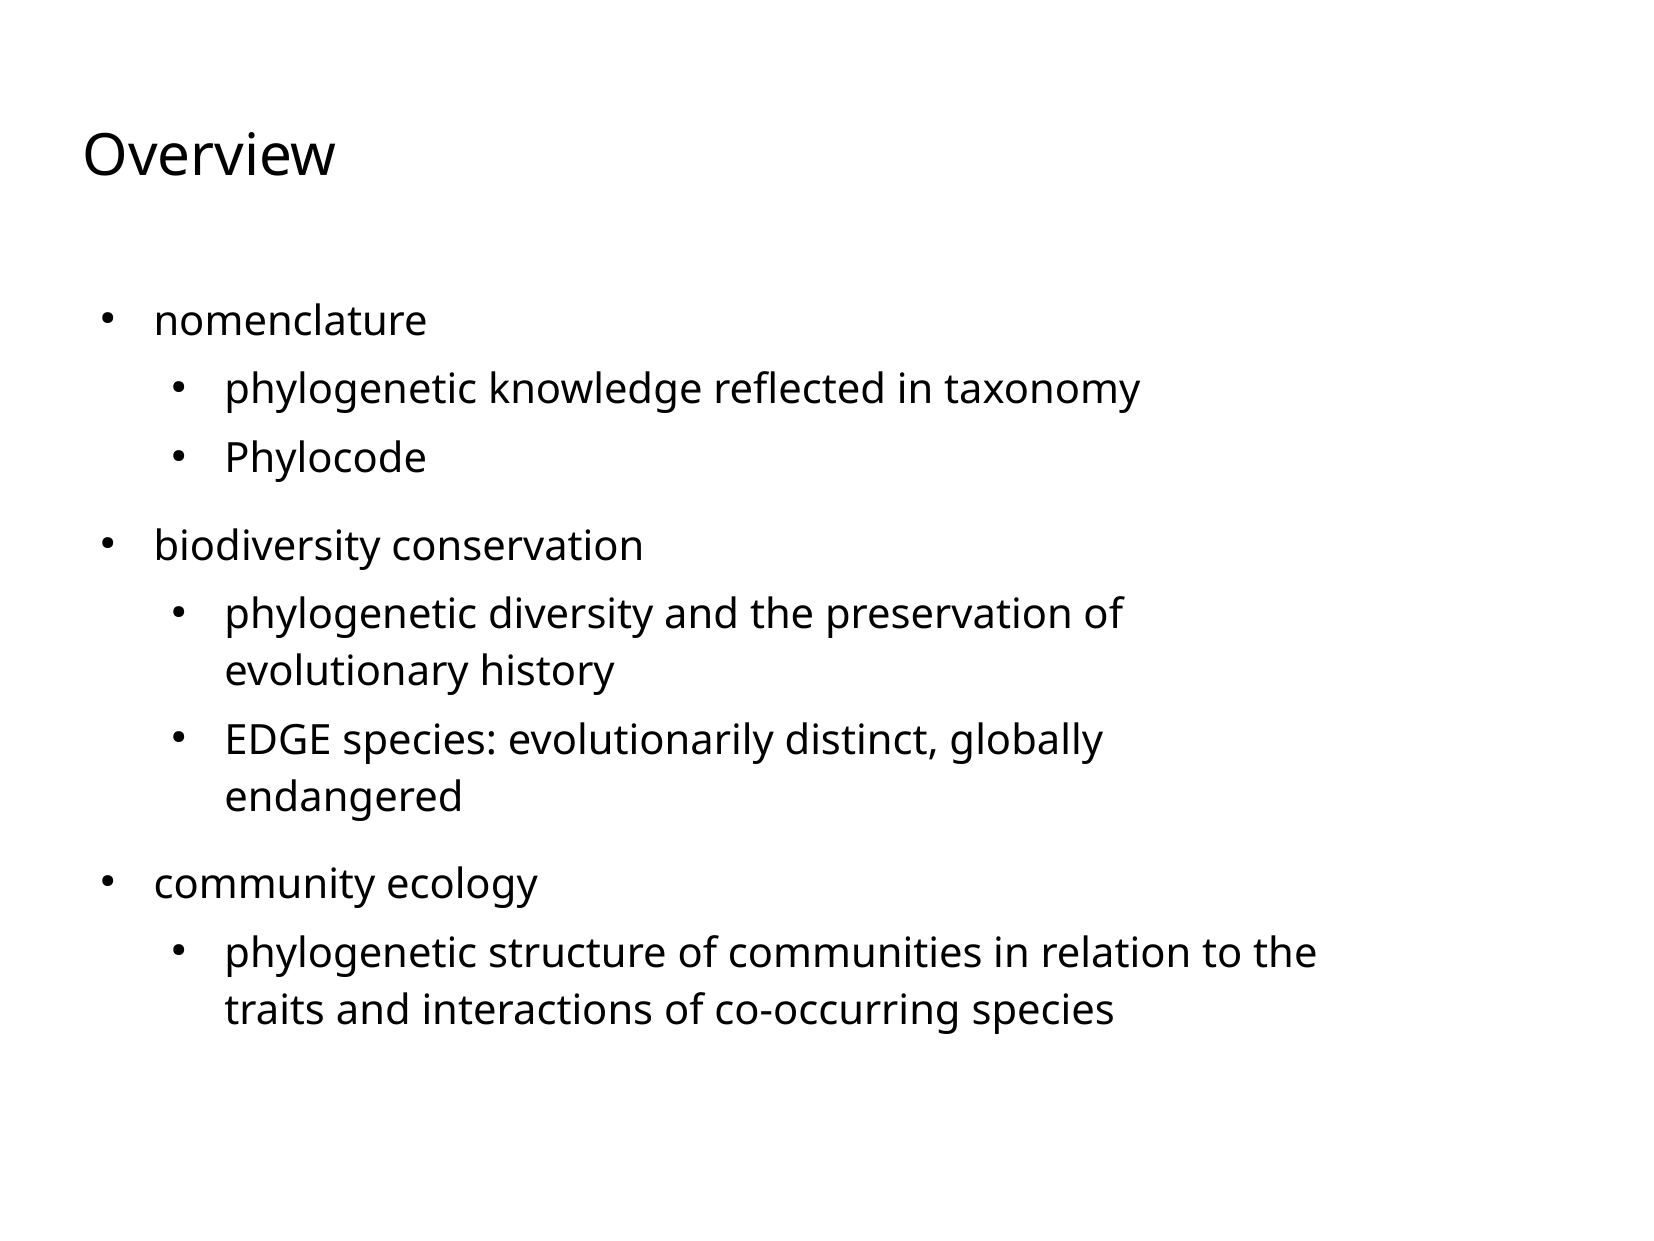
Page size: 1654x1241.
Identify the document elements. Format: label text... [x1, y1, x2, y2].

list nomenclature phylogenetic knowledge reflected in taxonomy Phylocode biodiversity conservation phylogenetic diversity and the preservation of evolutionary history EDGE species: evolutionarily distinct, globally endangered community ecology phylogenetic structure of communities in relation to the traits and interactions of co-occurring species [82, 290, 1351, 1109]
title Overview [82, 49, 1571, 257]
